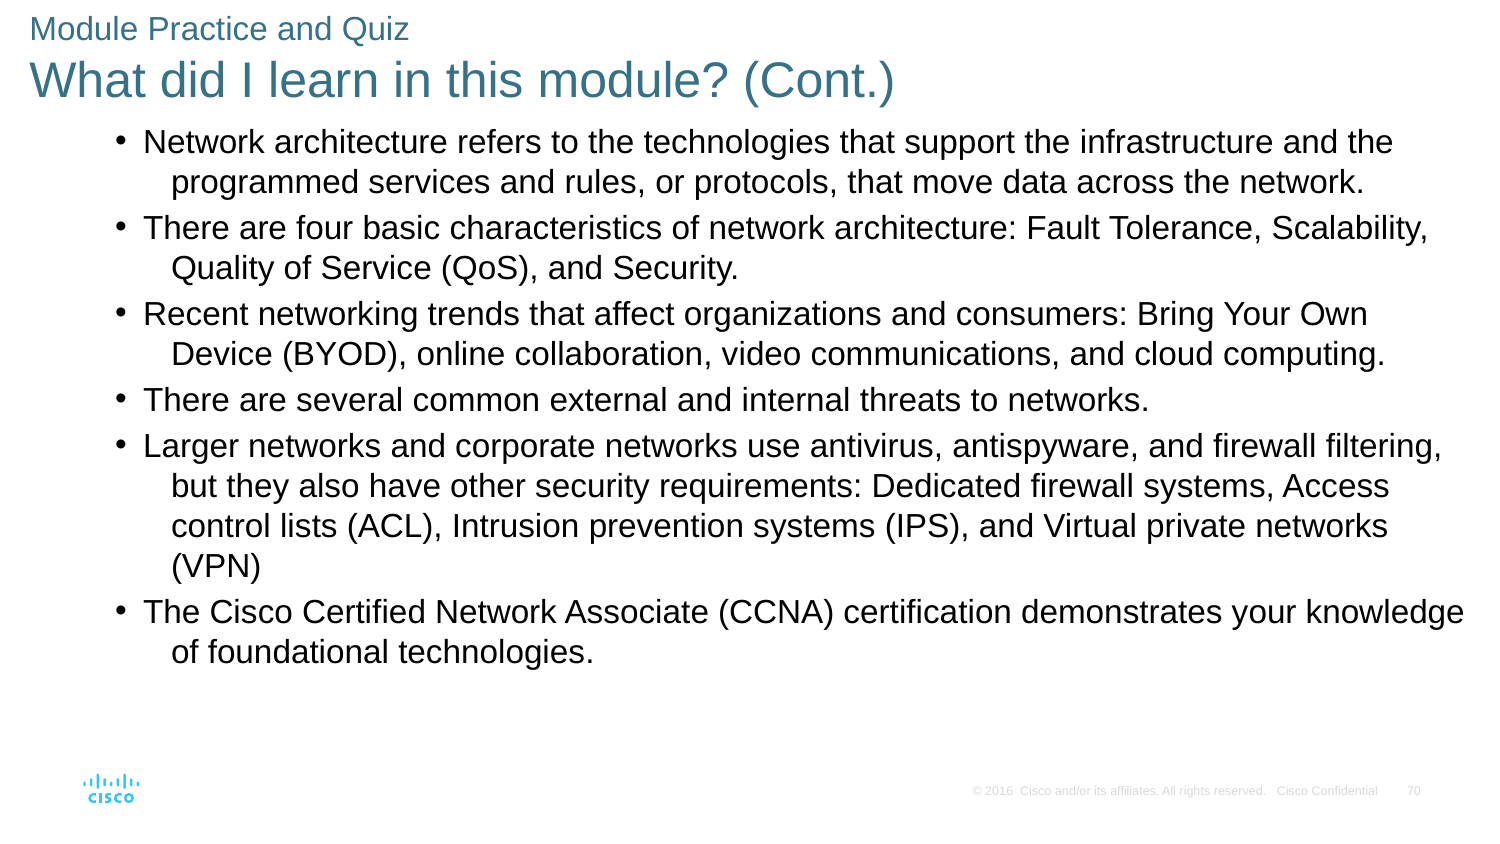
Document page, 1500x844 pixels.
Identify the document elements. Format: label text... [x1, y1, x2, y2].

title Module Practice and Quiz What did I learn in this module? (Cont.) [14, 0, 1500, 112]
list Network architecture refers to the technologies that support the infrastructure and the programmed services and rules, or protocols, that move data across the network. There are four basic characteristics of network architecture: Fault Tolerance, Scalability, Quality of Service (QoS), and Security. Recent networking trends that affect organizations and consumers: Bring Your Own Device (BYOD), online collaboration, video communications, and cloud computing. There are several common external and internal threats to networks. Larger networks and corporate networks use antivirus, antispyware, and firewall filtering, but they also have other security requirements: Dedicated firewall systems, Access control lists (ACL), Intrusion prevention systems (IPS), and Virtual private networks (VPN) The Cisco Certified Network Associate (CCNA) certification demonstrates your knowledge of foundational technologies. [14, 112, 1500, 752]
